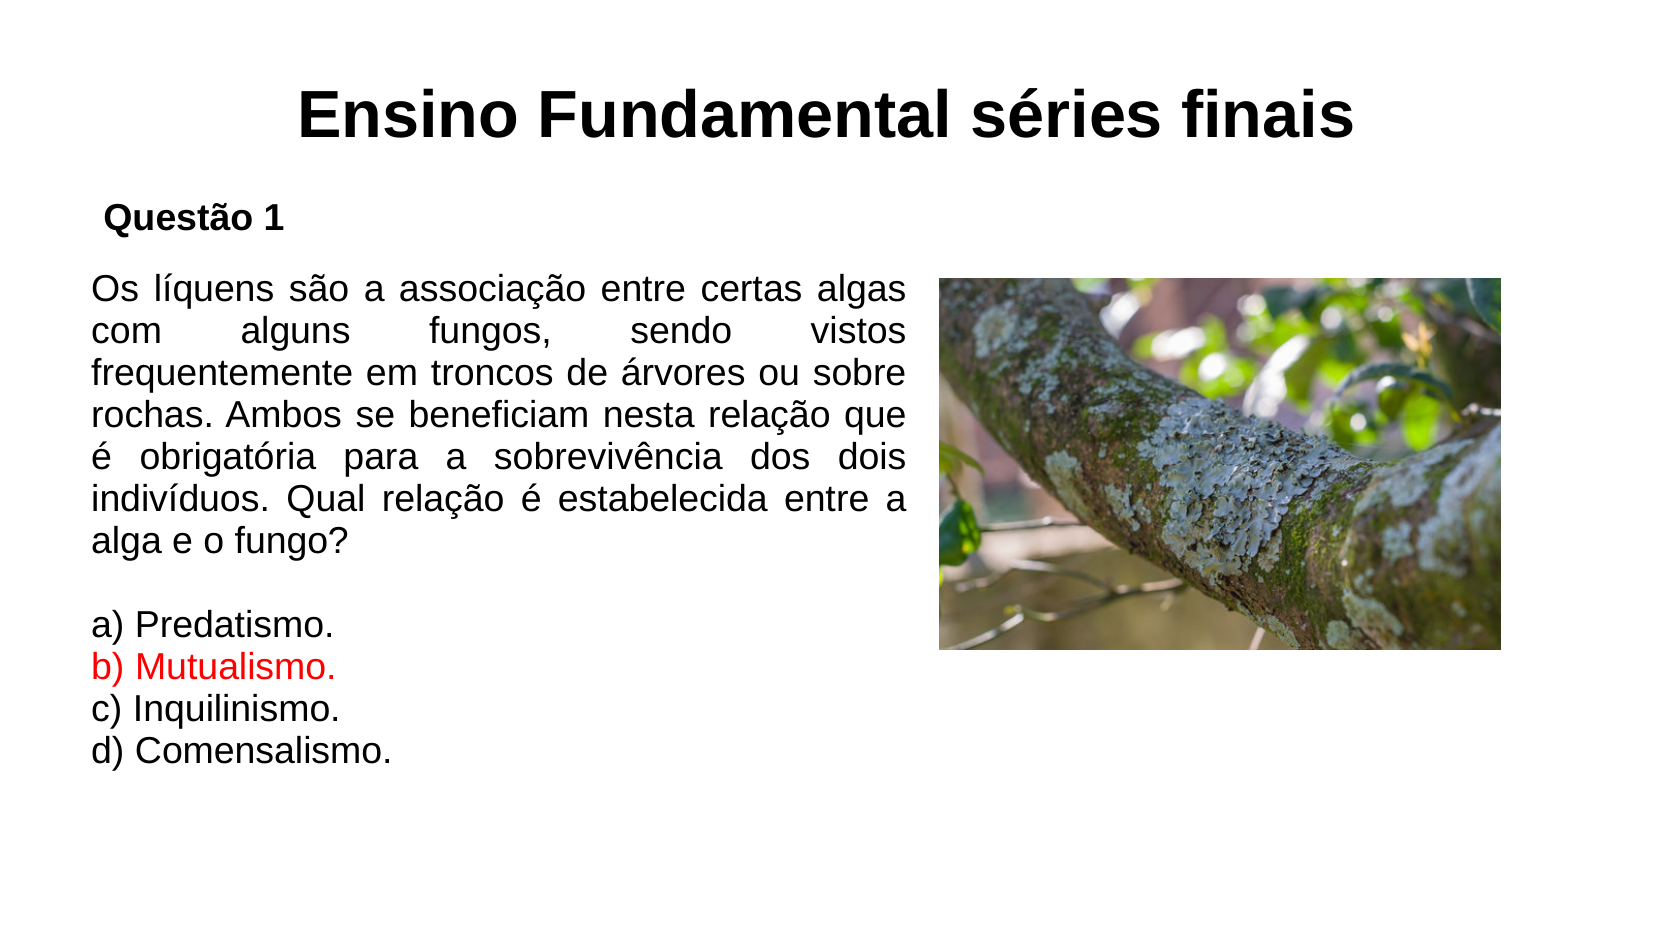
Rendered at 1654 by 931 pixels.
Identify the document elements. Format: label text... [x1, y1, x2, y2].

text_box Os líquens são a associação entre certas algas com alguns fungos, sendo vistos frequentemente em troncos de árvores ou sobre rochas. Ambos se beneficiam nesta relação que é obrigatória para a sobrevivência dos dois indivíduos. Qual relação é estabelecida entre a alga e o fungo? a) Predatismo. b) Mutualismo. c) Inquilinismo. d) Comensalismo. [76, 259, 922, 779]
title Ensino Fundamental séries finais [82, 37, 1571, 193]
picture [939, 278, 1501, 650]
text_box Questão 1 [88, 188, 786, 246]
